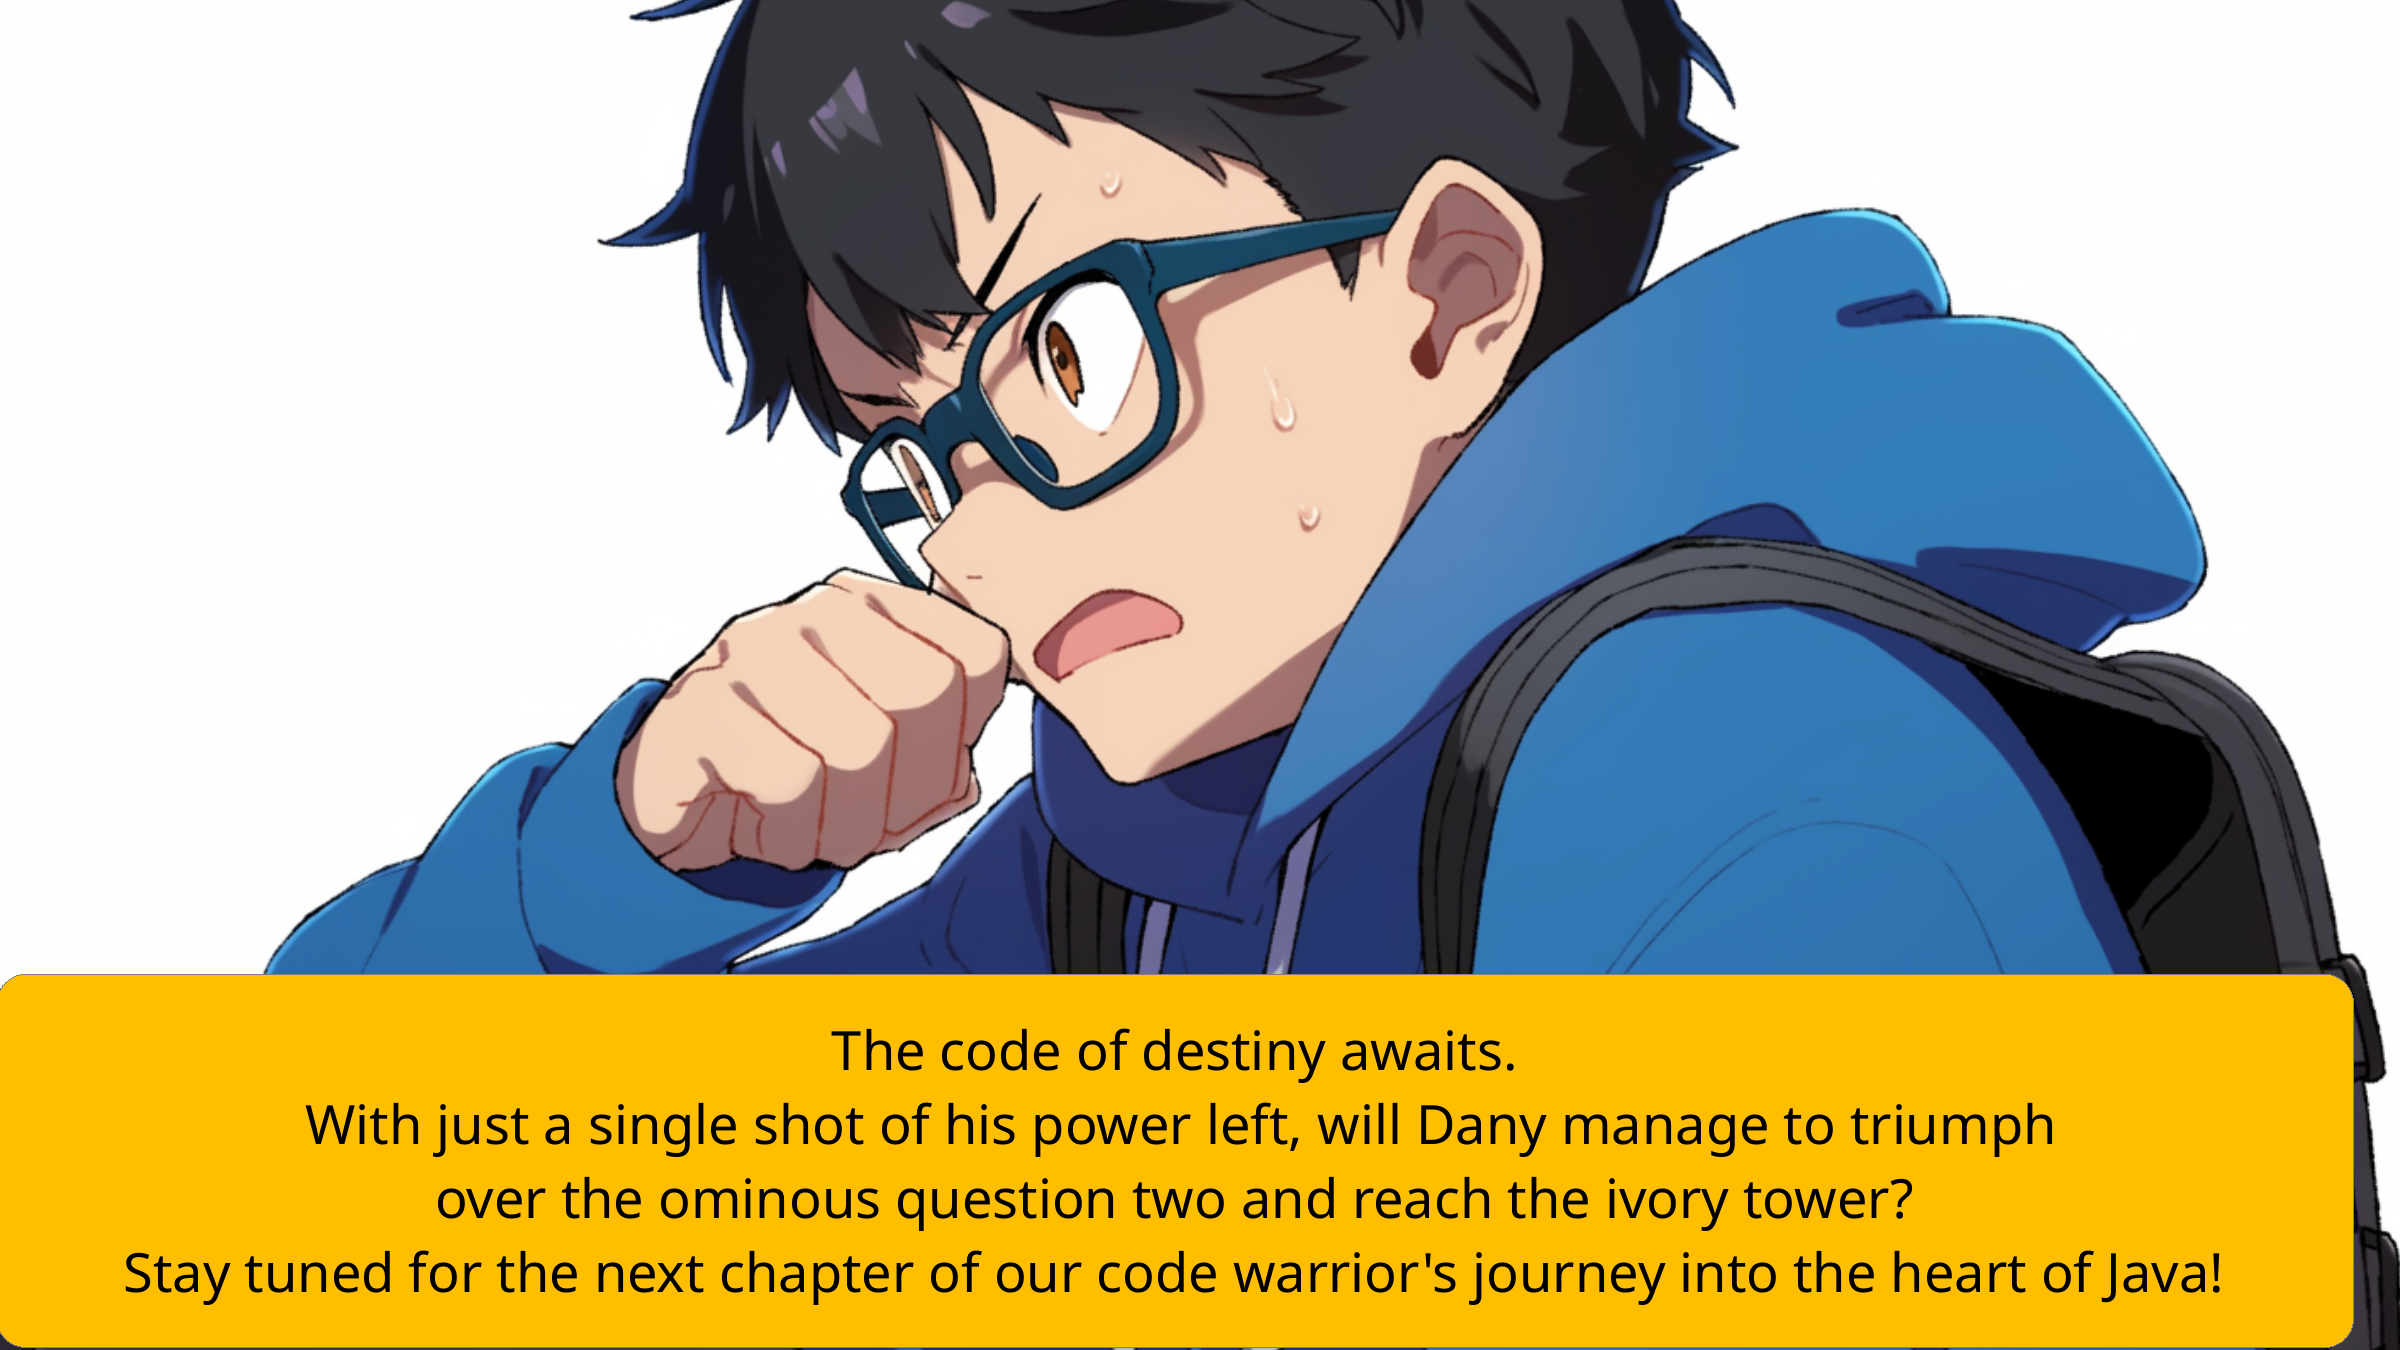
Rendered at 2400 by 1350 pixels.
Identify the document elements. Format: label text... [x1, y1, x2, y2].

picture [0, 0, 2400, 1350]
text_box The code of destiny awaits. With just a single shot of his power left, will Dany manage to triumph over the ominous question two and reach the ivory tower? Stay tuned for the next chapter of our code warrior's journey into the heart of Java! [0, 974, 2354, 1348]
